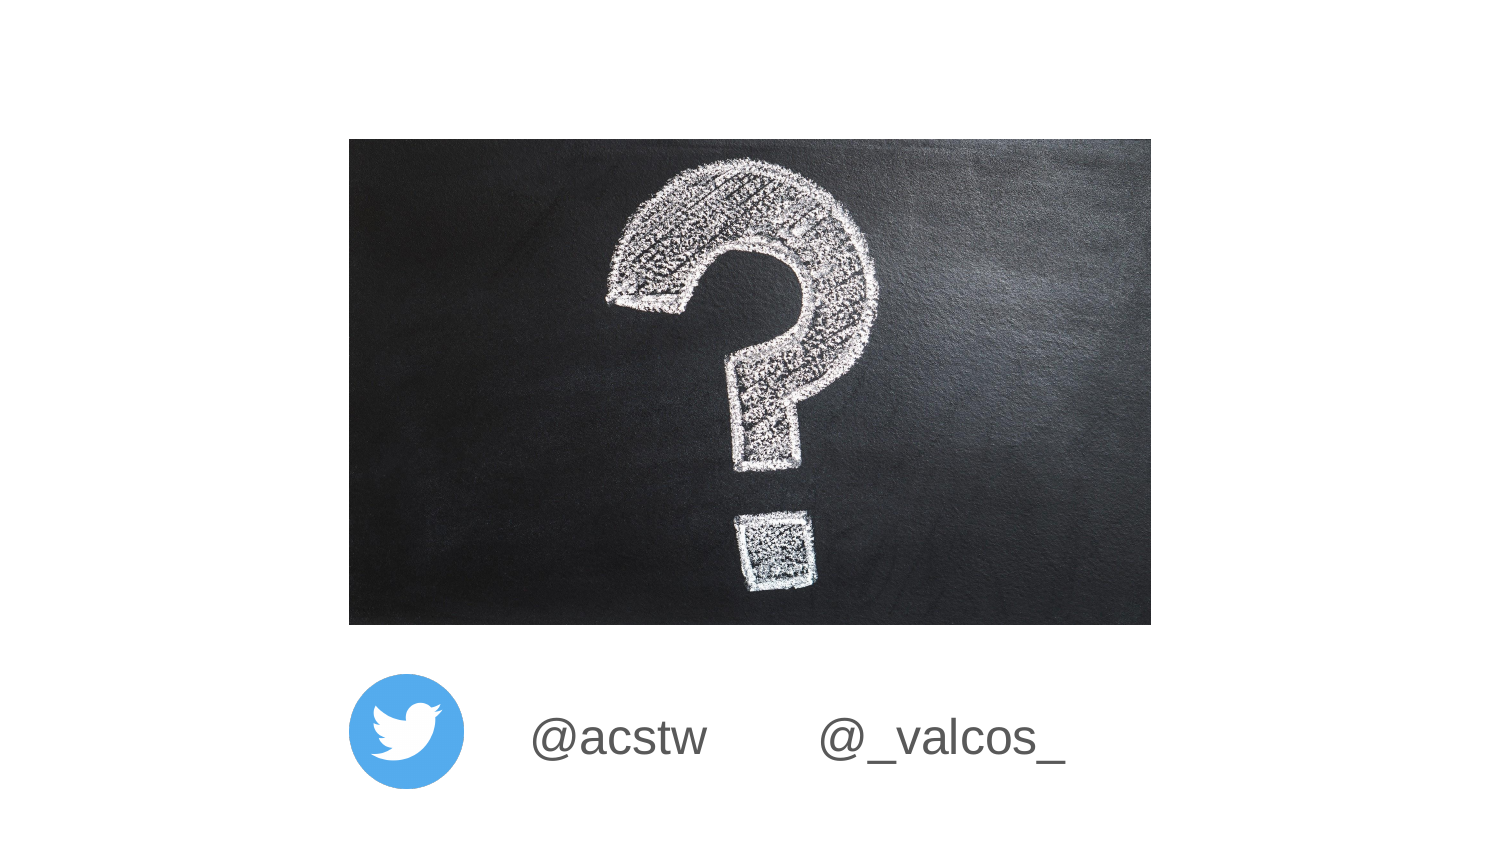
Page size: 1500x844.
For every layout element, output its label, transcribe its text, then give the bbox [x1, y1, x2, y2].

list @_valcos_ [786, 689, 1097, 775]
list @acstw [464, 689, 774, 775]
picture [349, 674, 464, 790]
picture [349, 139, 1151, 625]
